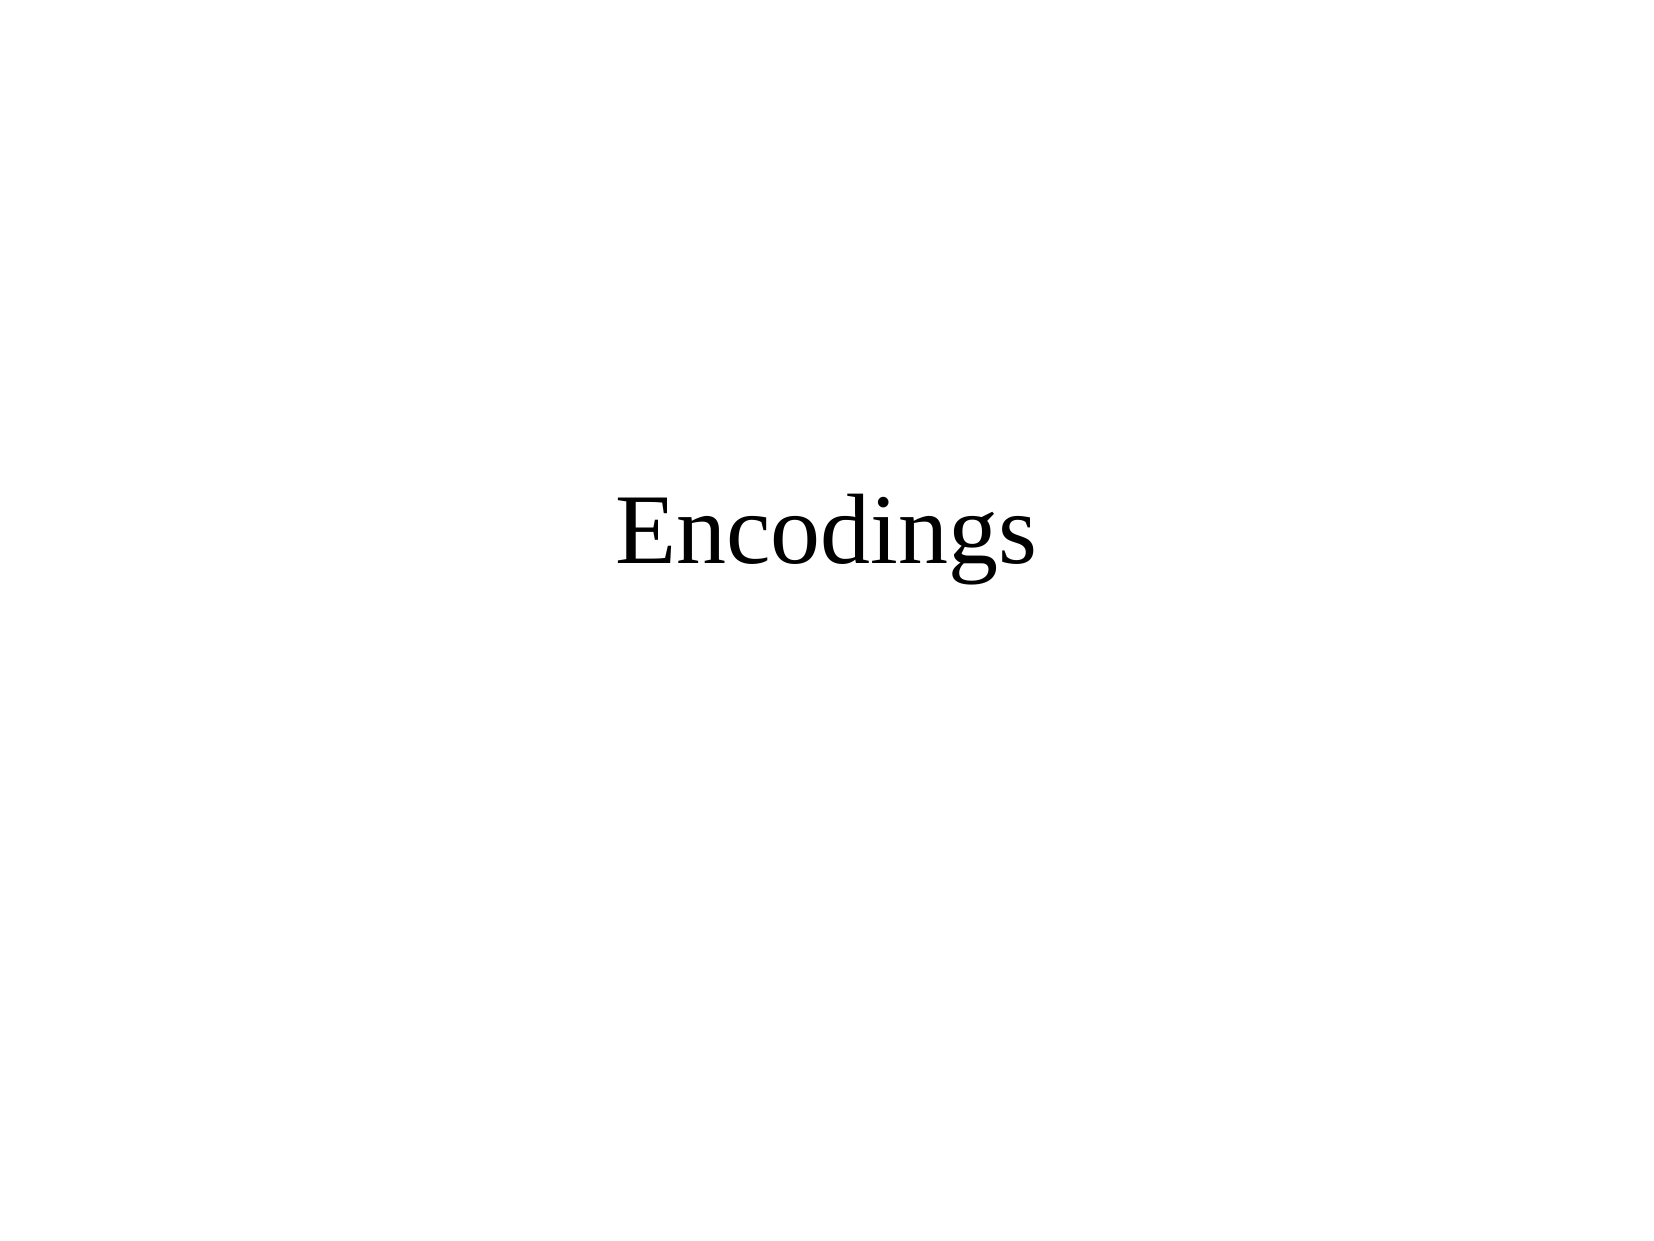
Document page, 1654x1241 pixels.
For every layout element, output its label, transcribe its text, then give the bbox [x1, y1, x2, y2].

subtitle Encodings [82, 49, 1571, 1010]
